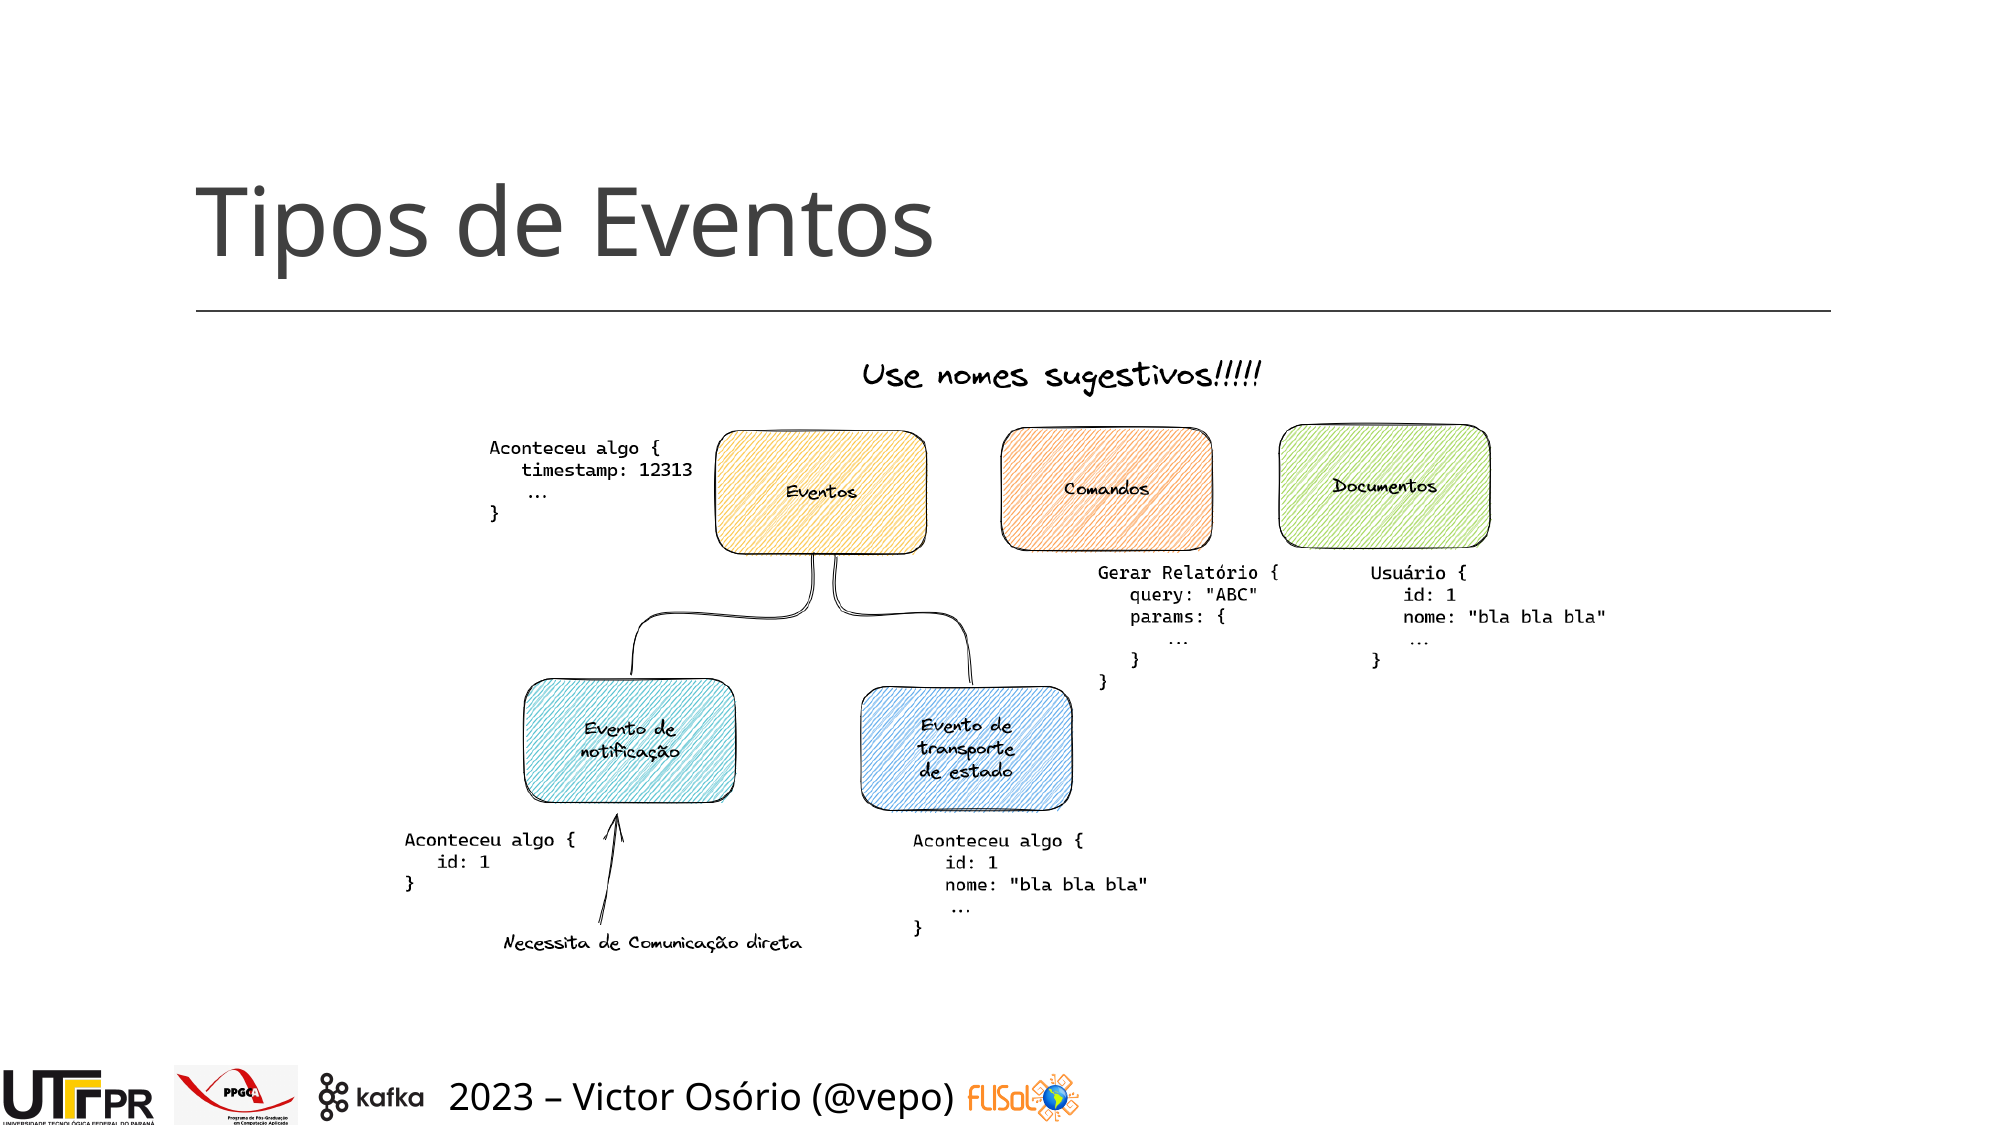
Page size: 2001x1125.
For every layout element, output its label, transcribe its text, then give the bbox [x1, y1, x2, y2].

picture [957, 1067, 1091, 1125]
picture [315, 1066, 427, 1125]
picture [174, 1065, 298, 1125]
picture [395, 345, 1615, 963]
title Tipos de Eventos [180, 47, 1830, 285]
picture [2, 1067, 156, 1125]
